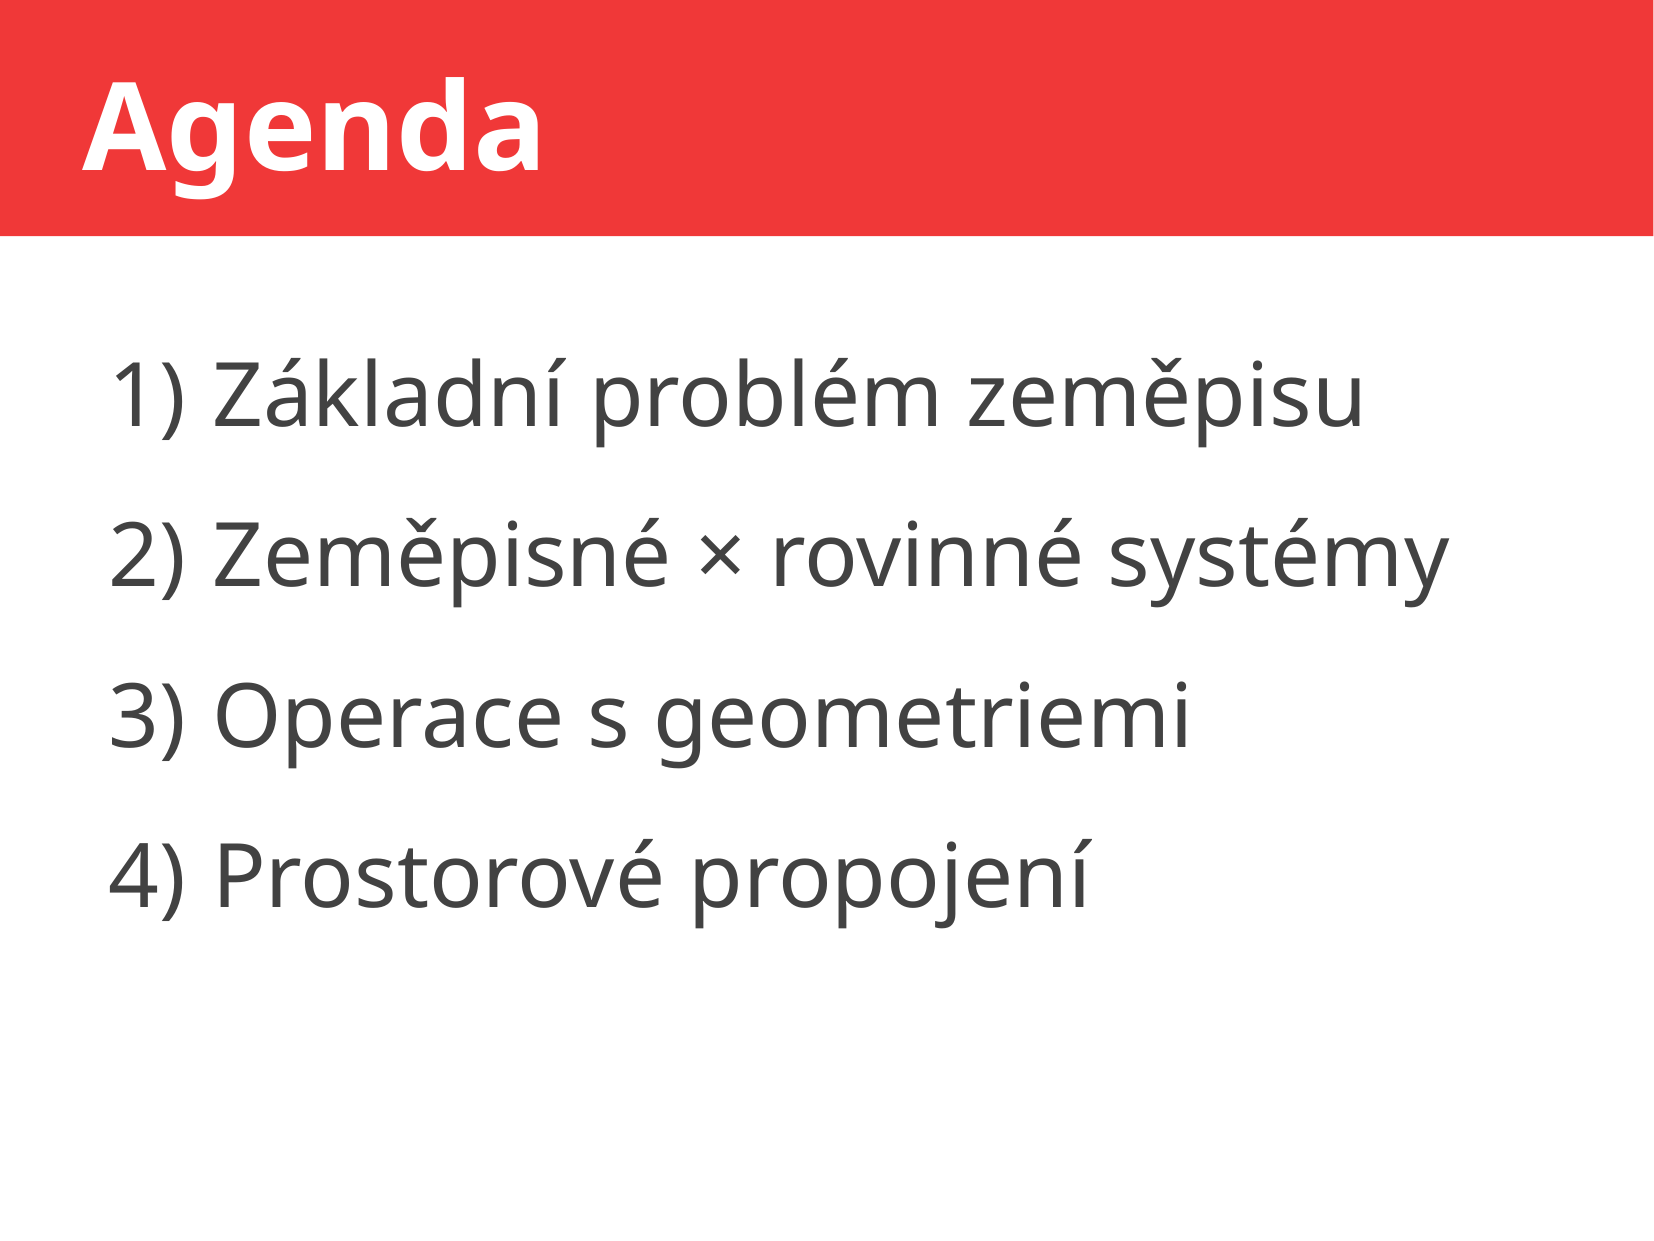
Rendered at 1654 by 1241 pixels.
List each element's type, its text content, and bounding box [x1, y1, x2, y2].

list Základní problém zeměpisu Zeměpisné × rovinné systémy Operace s geometriemi Prostorové propojení [79, 330, 1560, 1096]
title Agenda [82, 19, 1571, 227]
